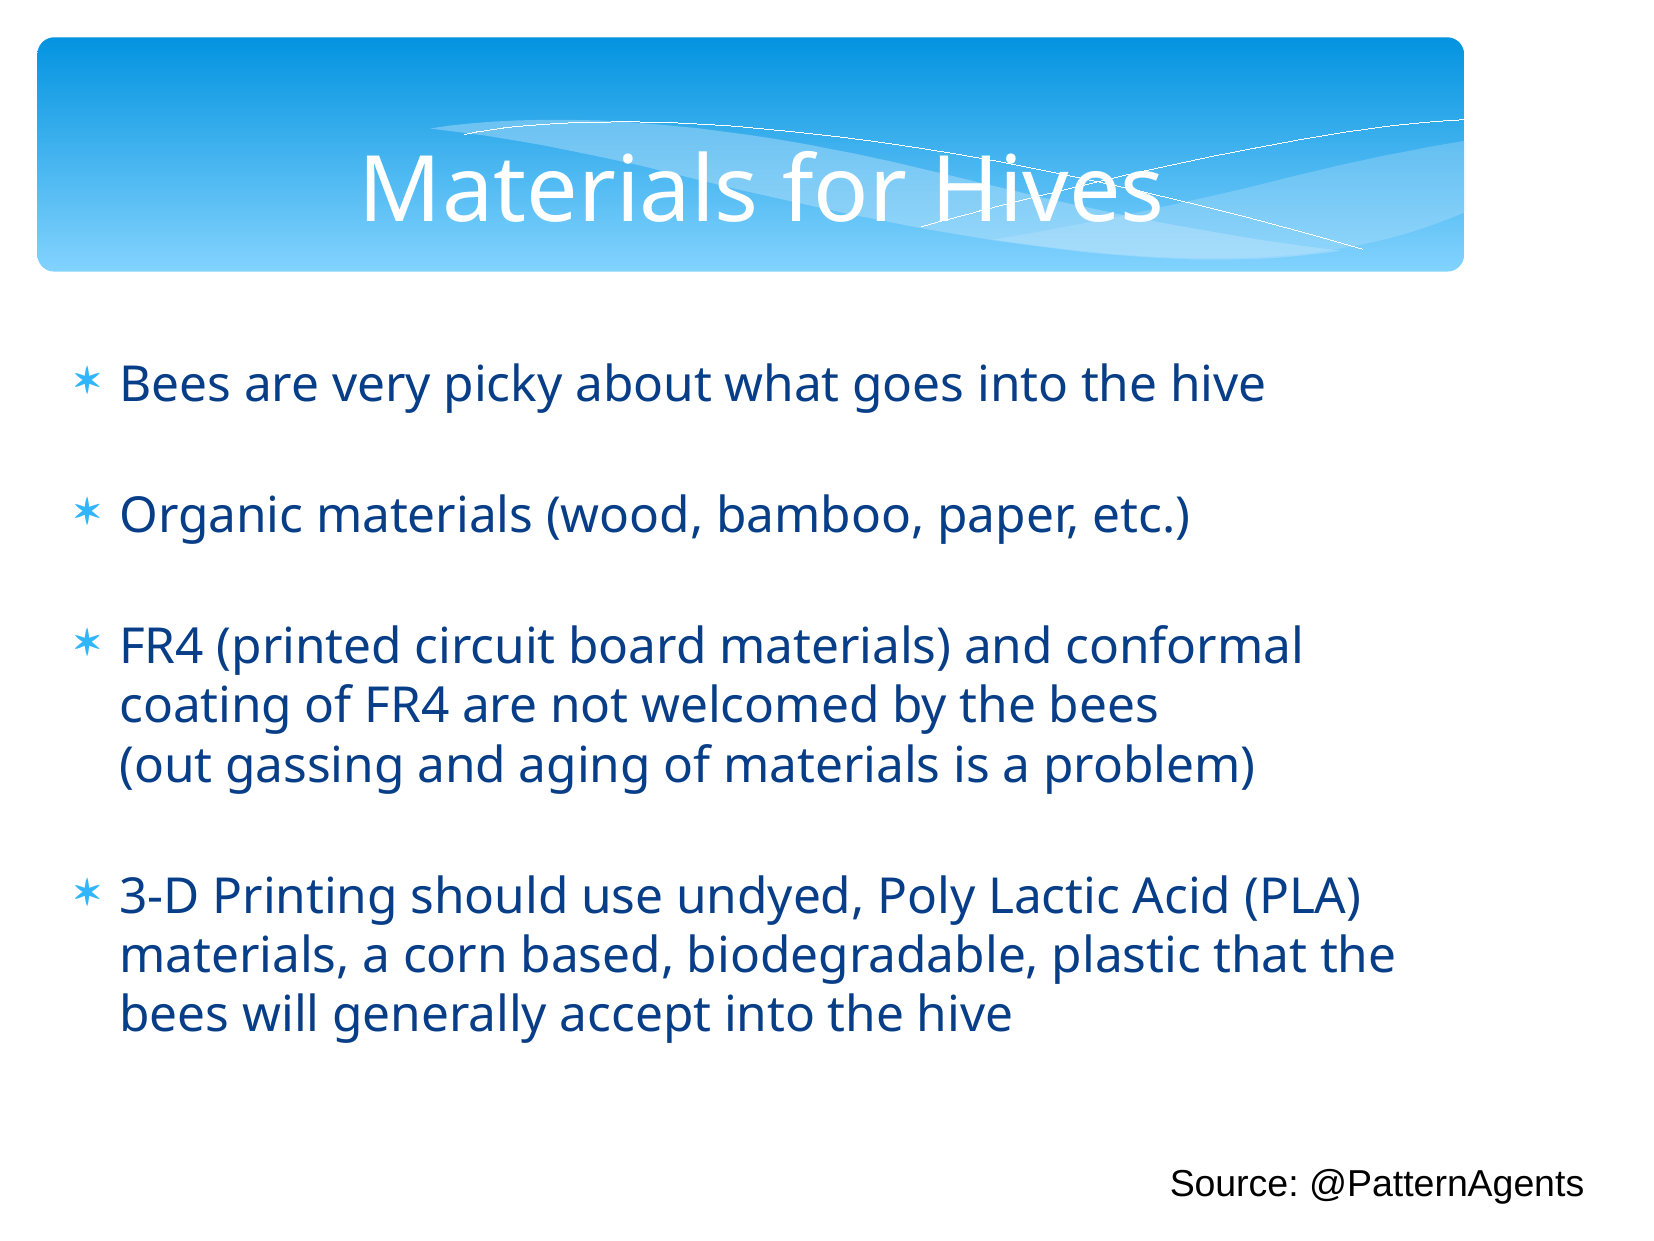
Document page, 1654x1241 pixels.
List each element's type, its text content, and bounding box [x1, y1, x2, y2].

list Bees are very picky about what goes into the hive Organic materials (wood, bamboo, paper, etc.) FR4 (printed circuit board materials) and conformal coating of FR4 are not welcomed by the bees (out gassing and aging of materials is a problem) 3-D Printing should use undyed, Poly Lactic Acid (PLA) materials, a corn based, biodegradable, plastic that the bees will generally accept into the hive [60, 344, 1456, 1111]
text_box Source: @PatternAgents [1155, 1155, 1636, 1216]
title Materials for Hives [112, 112, 1413, 258]
